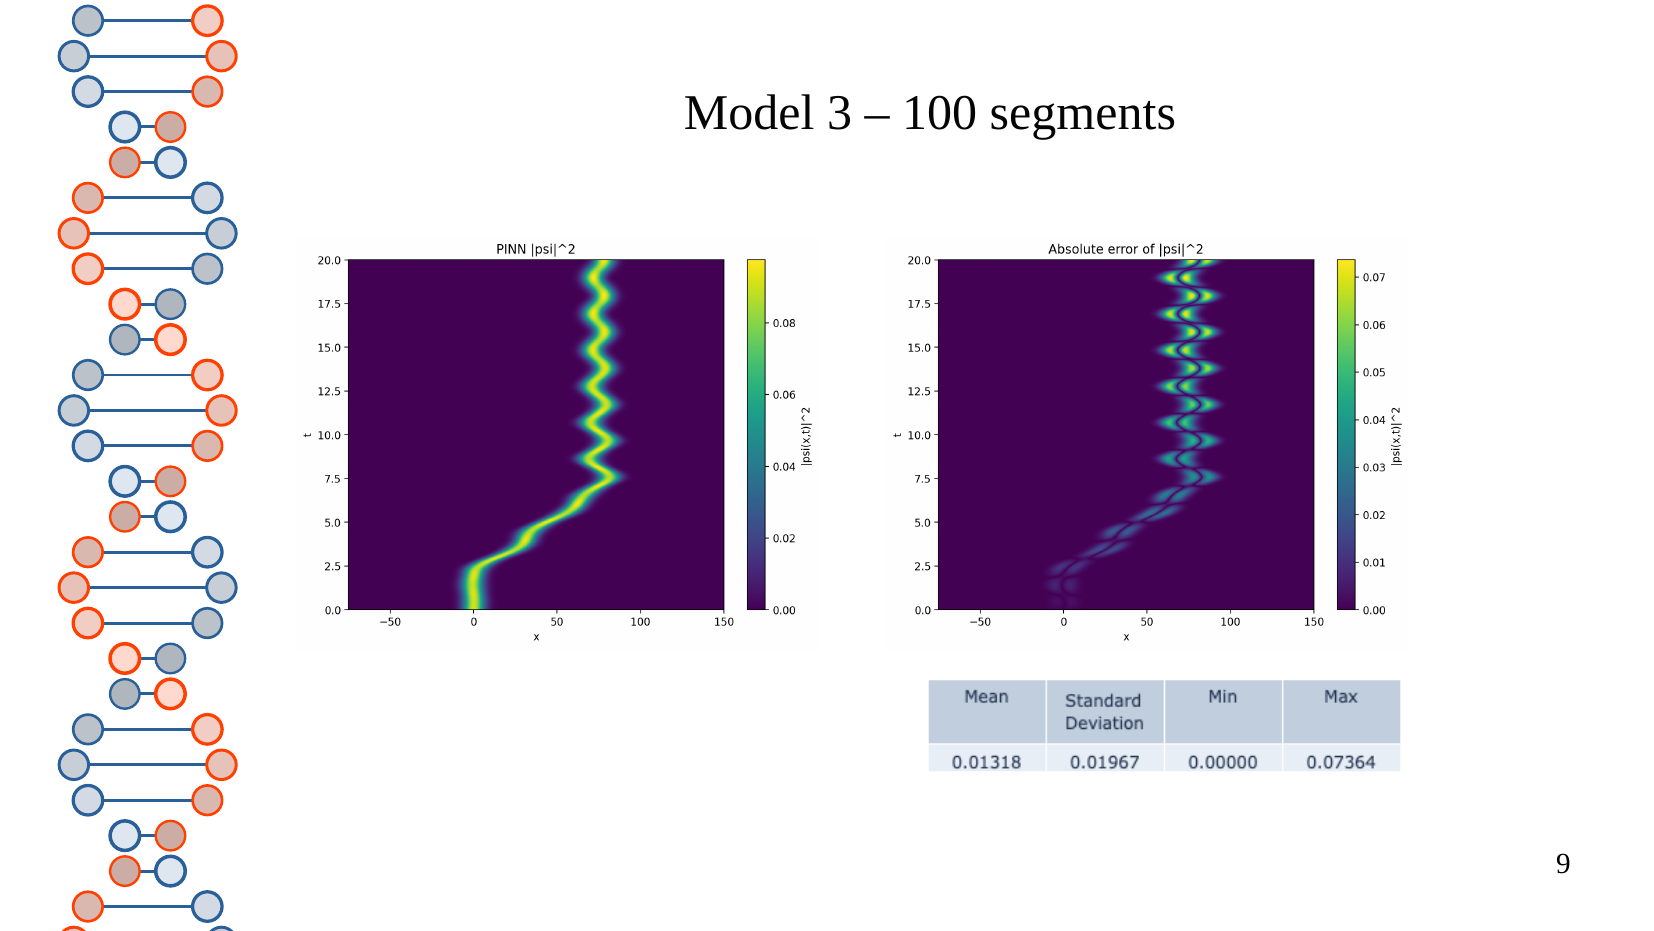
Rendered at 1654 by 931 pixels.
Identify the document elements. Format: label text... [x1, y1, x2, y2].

picture [885, 236, 1408, 650]
picture [904, 658, 1424, 798]
picture [295, 236, 818, 650]
title Model 3 – 100 segments [265, 35, 1595, 189]
